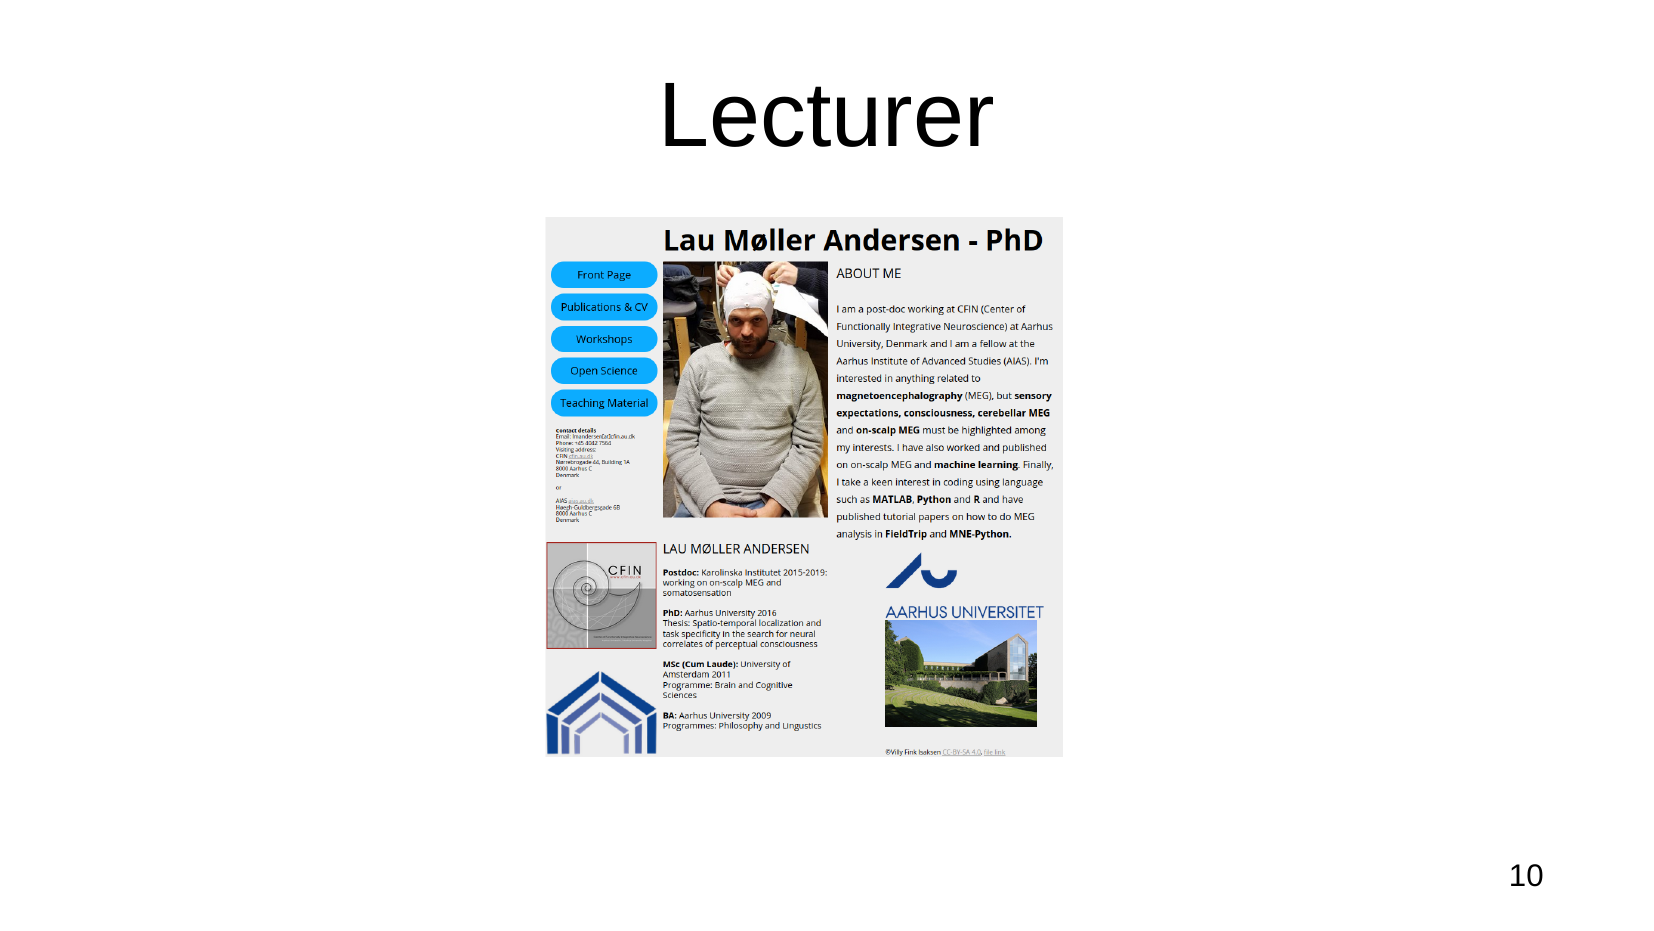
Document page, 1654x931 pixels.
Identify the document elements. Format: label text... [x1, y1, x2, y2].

picture [532, 217, 1122, 758]
text_box <nummer> [1494, 850, 1654, 921]
title Lecturer [82, 37, 1571, 193]
